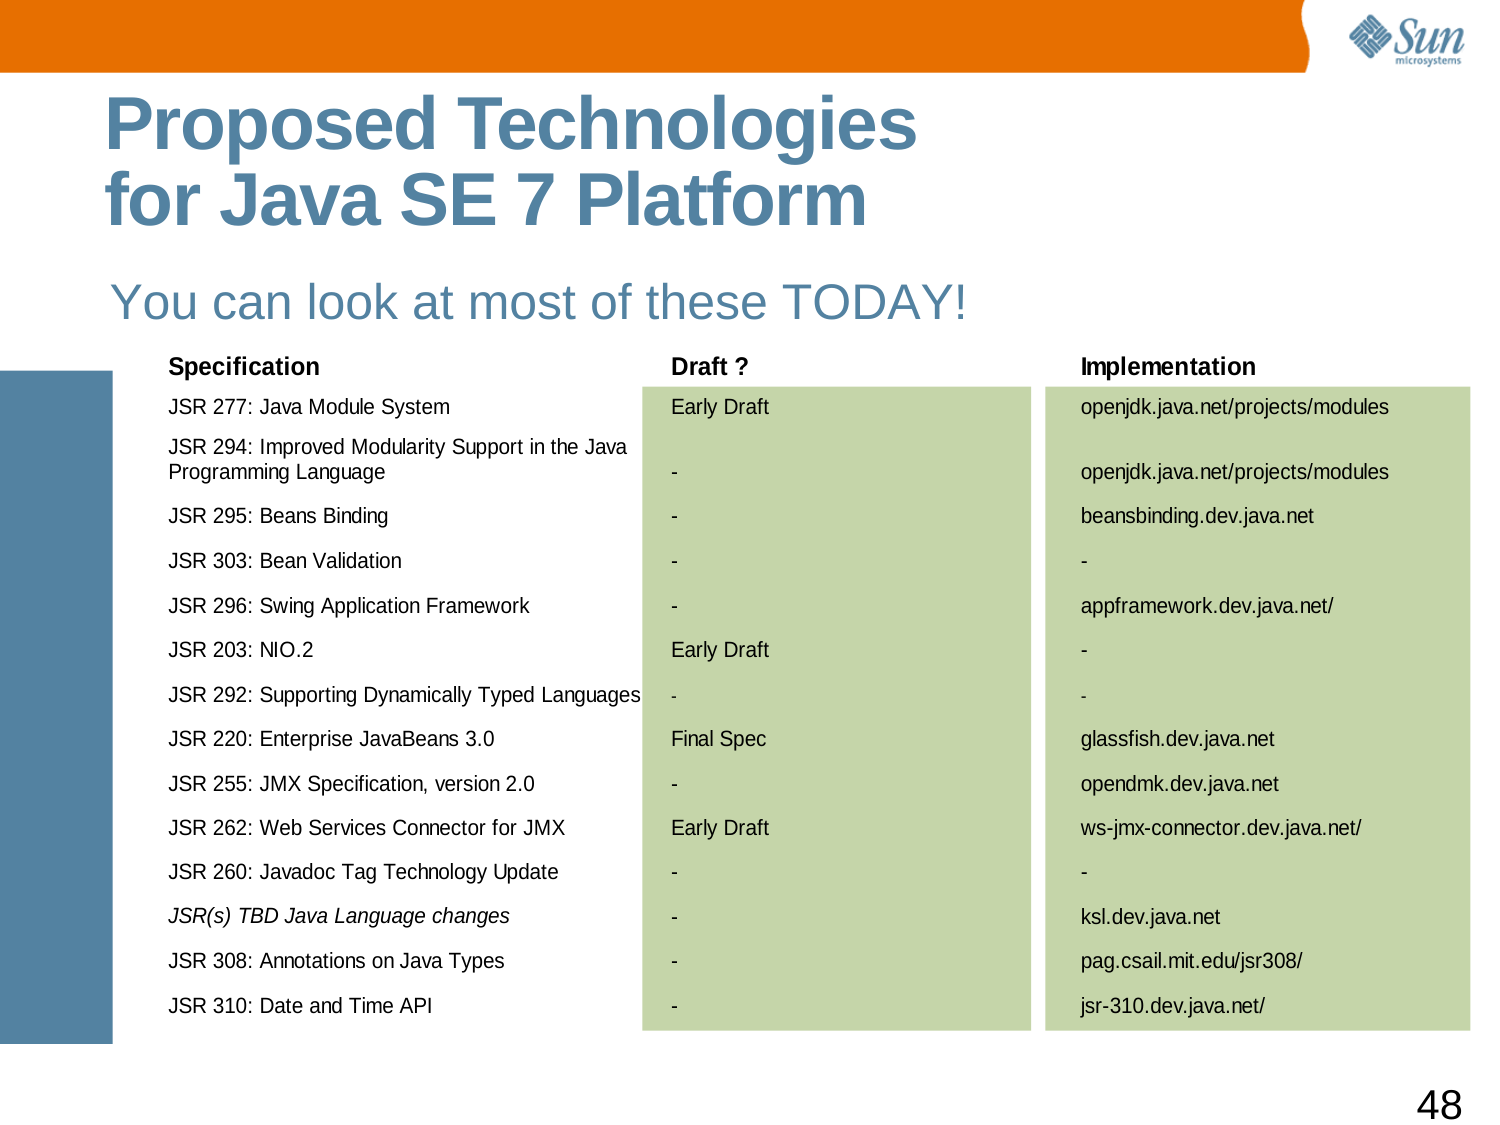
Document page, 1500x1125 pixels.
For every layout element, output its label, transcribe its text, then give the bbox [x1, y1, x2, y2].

text_box You can look at most of these TODAY! [101, 262, 1377, 352]
picture [0, 0, 1500, 75]
text_box [1045, 1022, 1471, 1031]
text_box [642, 1022, 1032, 1031]
title Proposed Technologies for Java SE 7 Platform [104, 89, 1467, 250]
chart [166, 337, 1474, 1022]
text_box [0, 370, 113, 1044]
